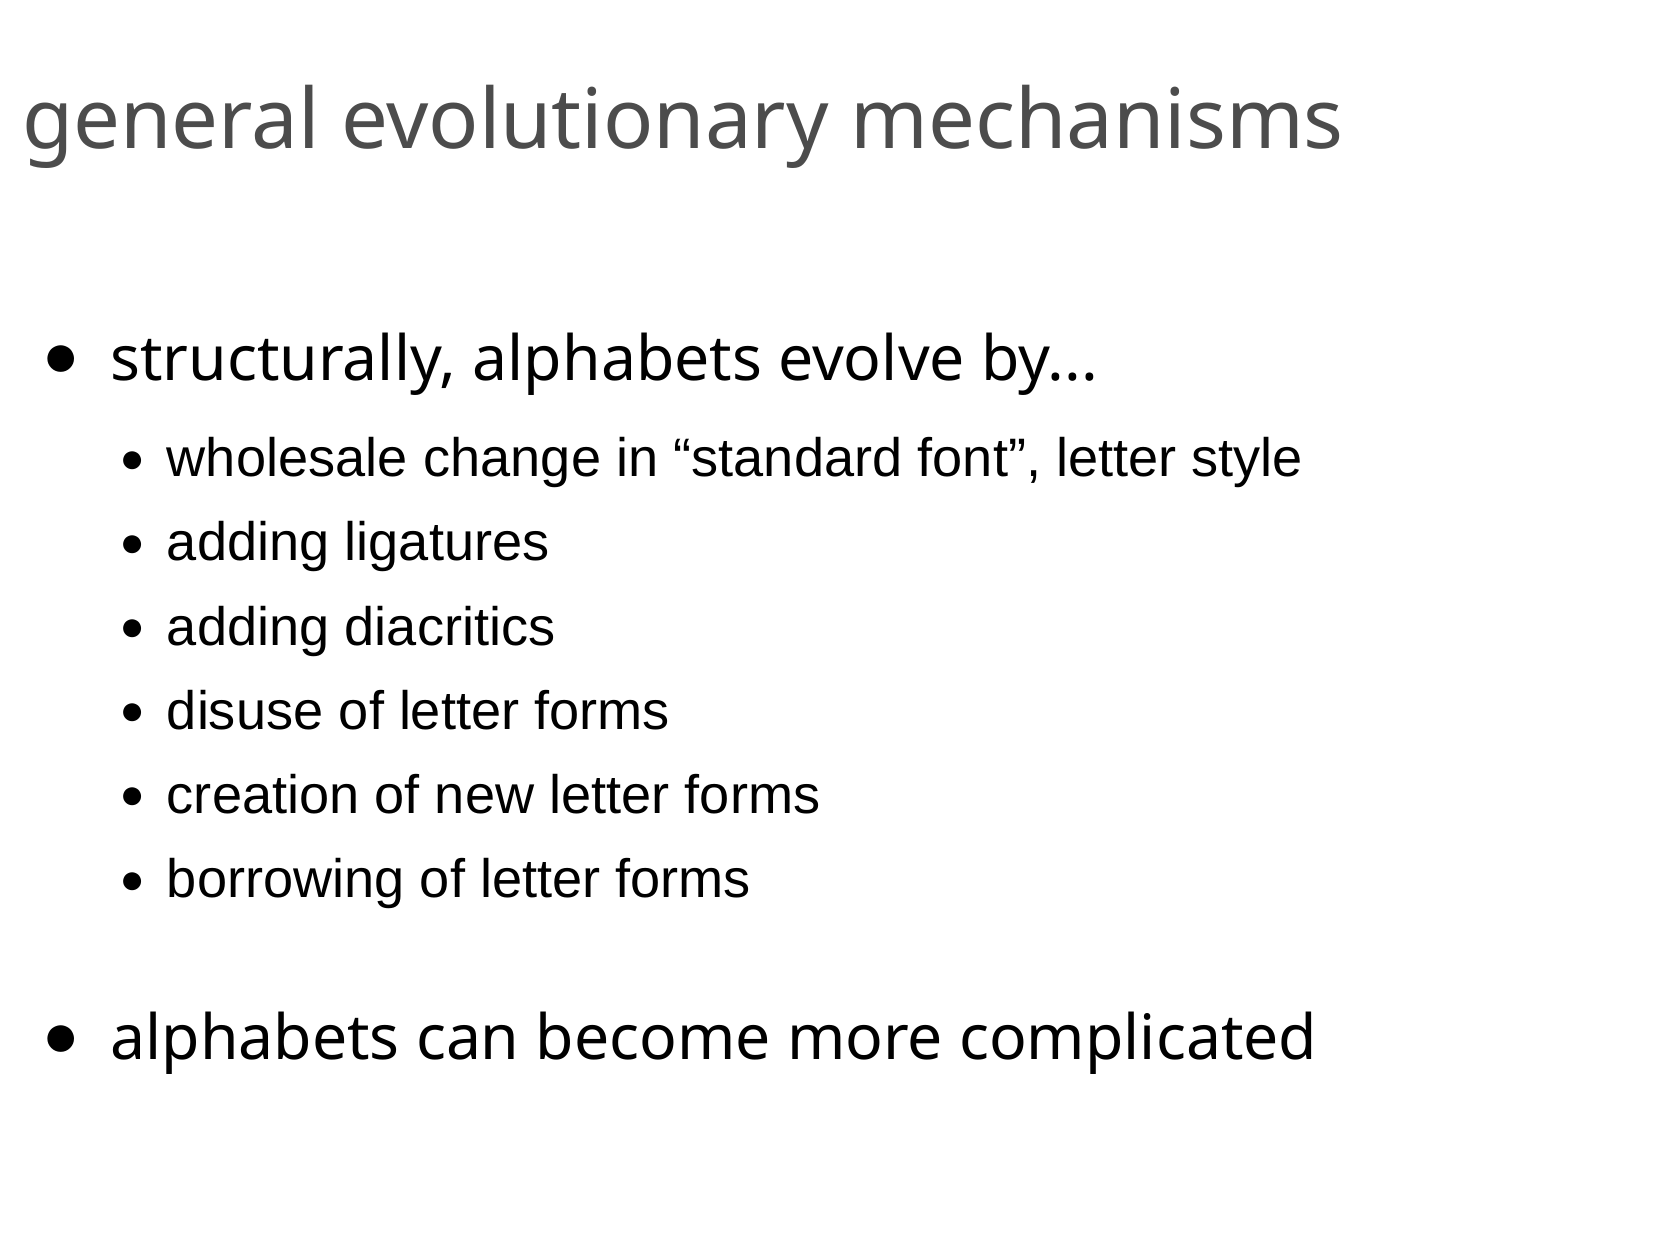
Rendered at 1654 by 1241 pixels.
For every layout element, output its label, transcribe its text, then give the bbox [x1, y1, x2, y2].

title general evolutionary mechanisms [22, 19, 1654, 213]
list structurally, alphabets evolve by... wholesale change in “standard font”, letter style adding ligatures adding diacritics disuse of letter forms creation of new letter forms borrowing of letter forms alphabets can become more complicated [25, 233, 1654, 1158]
